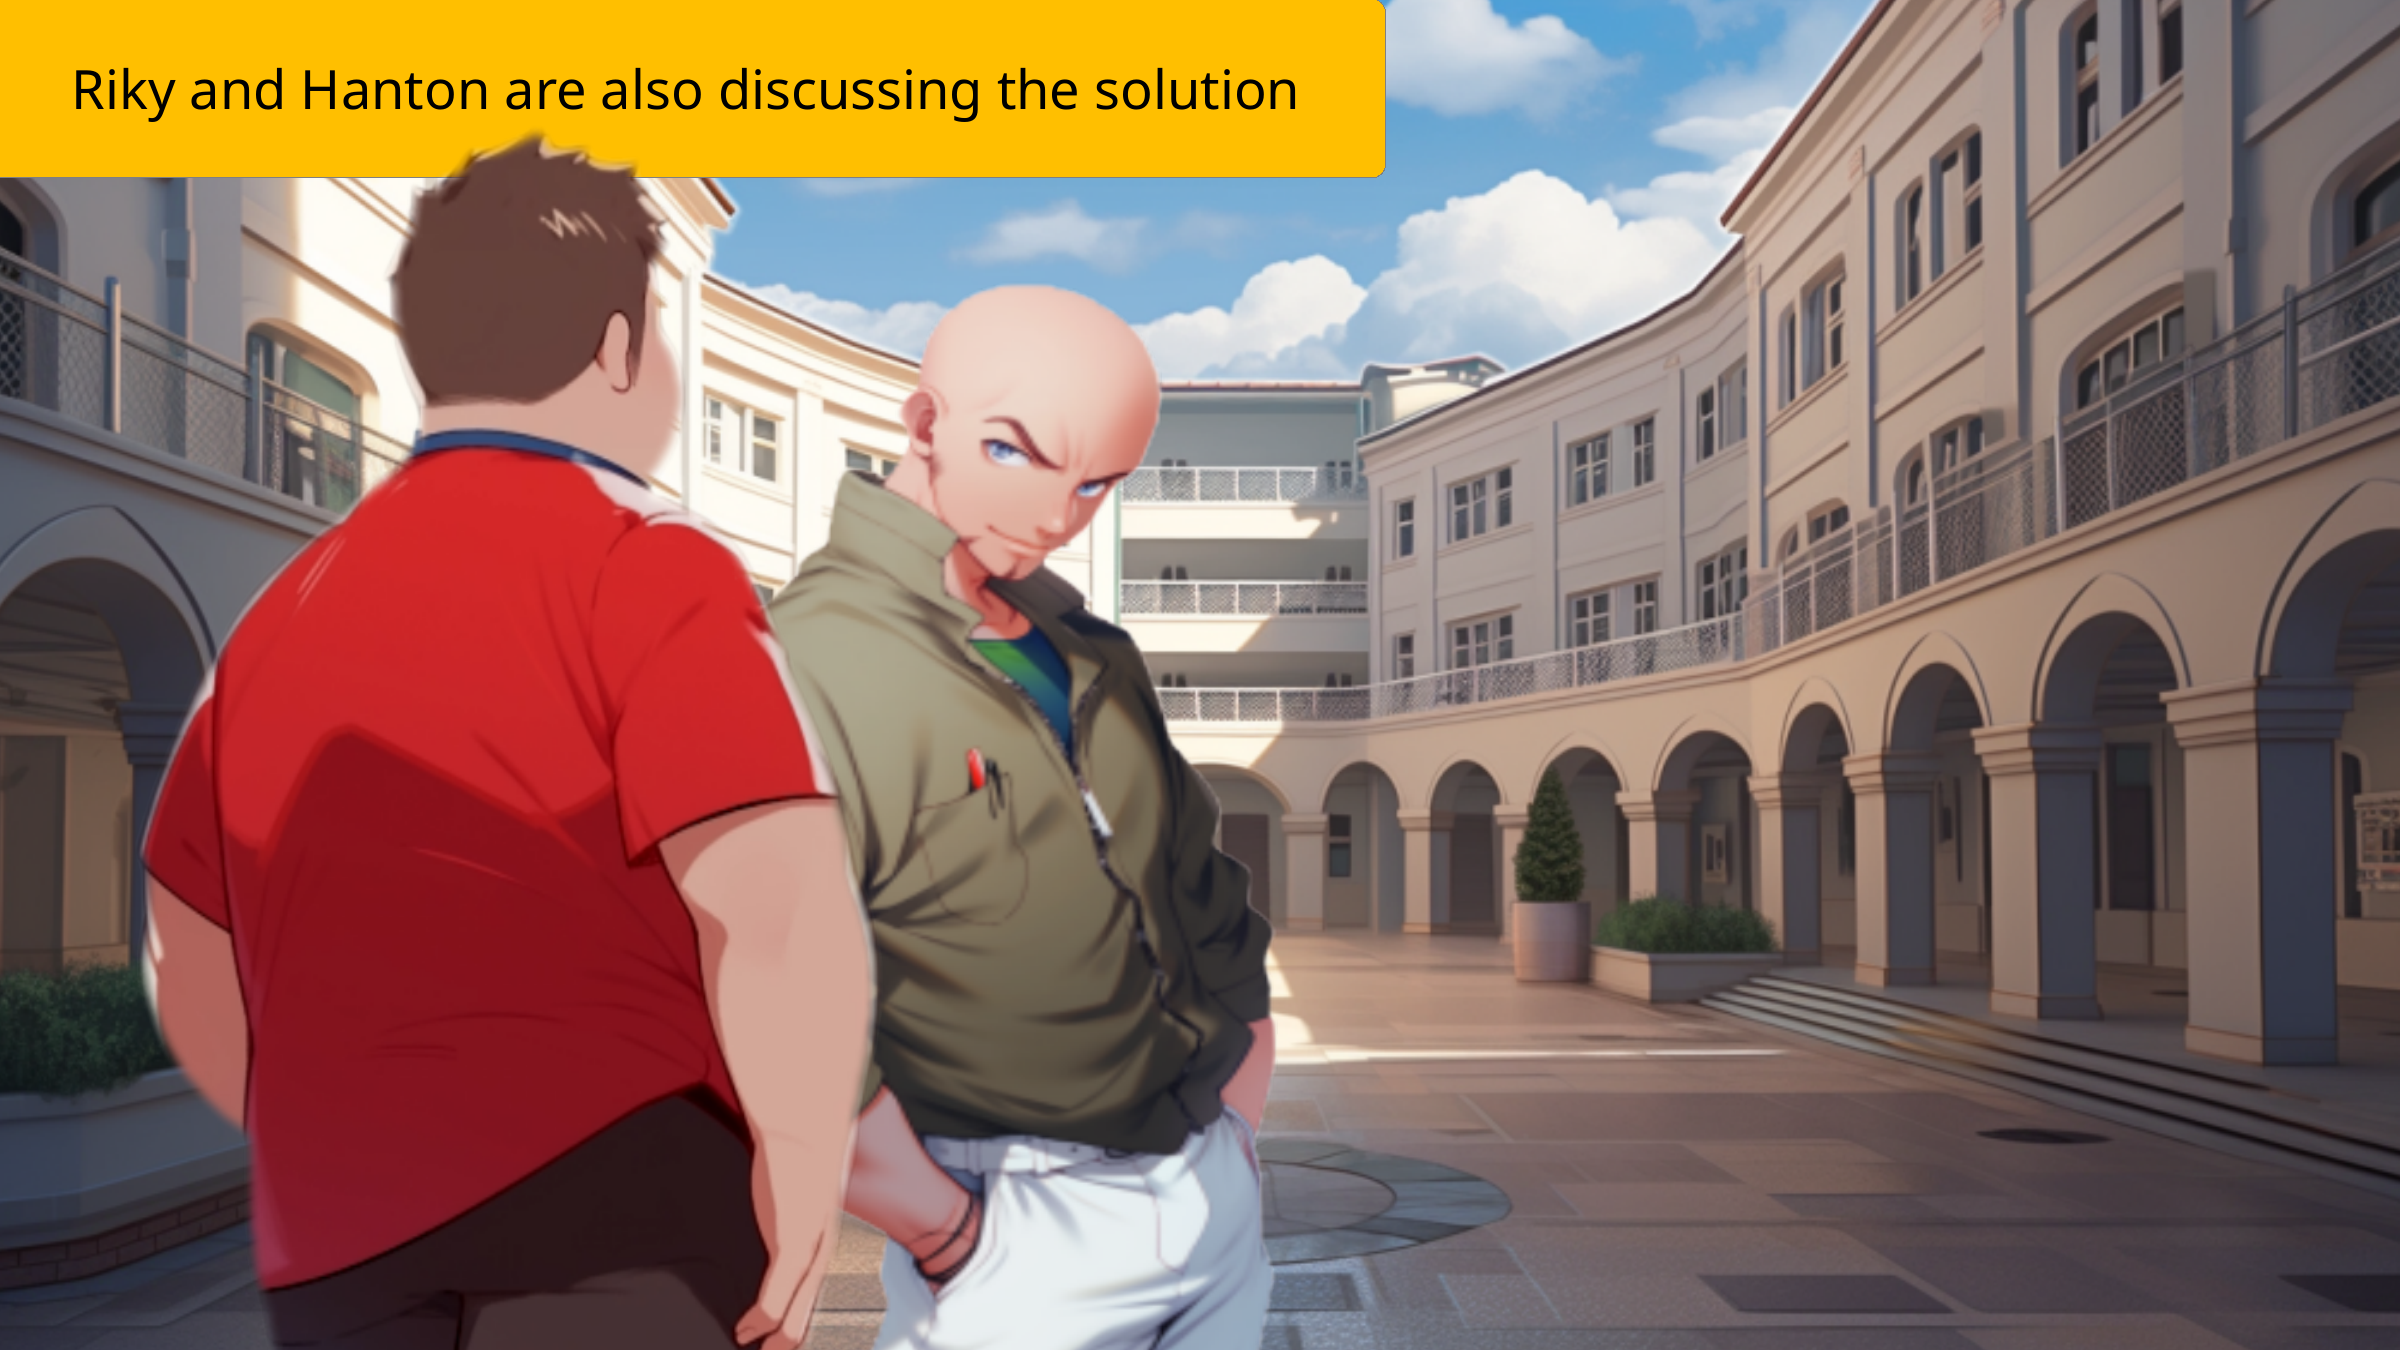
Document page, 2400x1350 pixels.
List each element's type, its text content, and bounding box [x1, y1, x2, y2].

text_box Riky and Hanton are also discussing the solution [0, 0, 1386, 178]
picture [0, 0, 2400, 1350]
